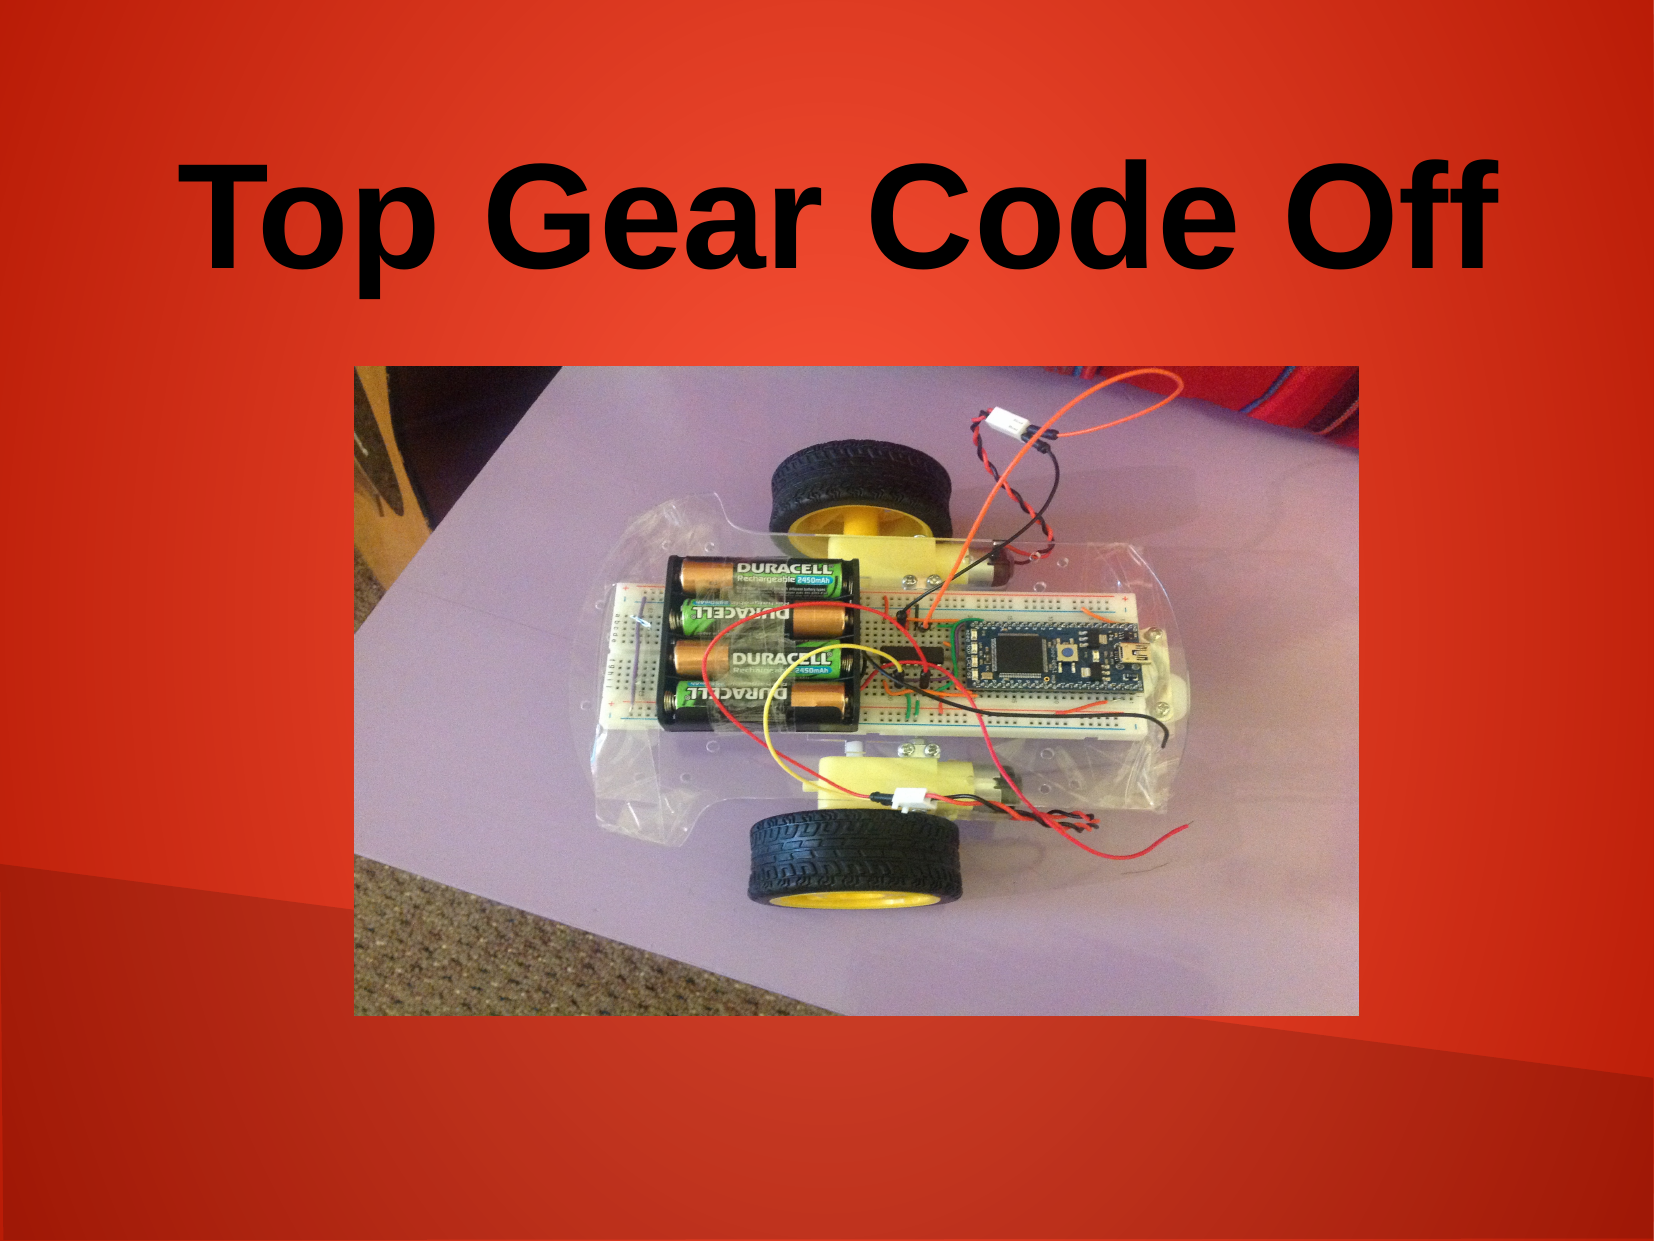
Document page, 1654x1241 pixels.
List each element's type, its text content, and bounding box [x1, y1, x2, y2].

title Top Gear Code Off [94, 114, 1583, 319]
picture [354, 366, 1359, 1016]
